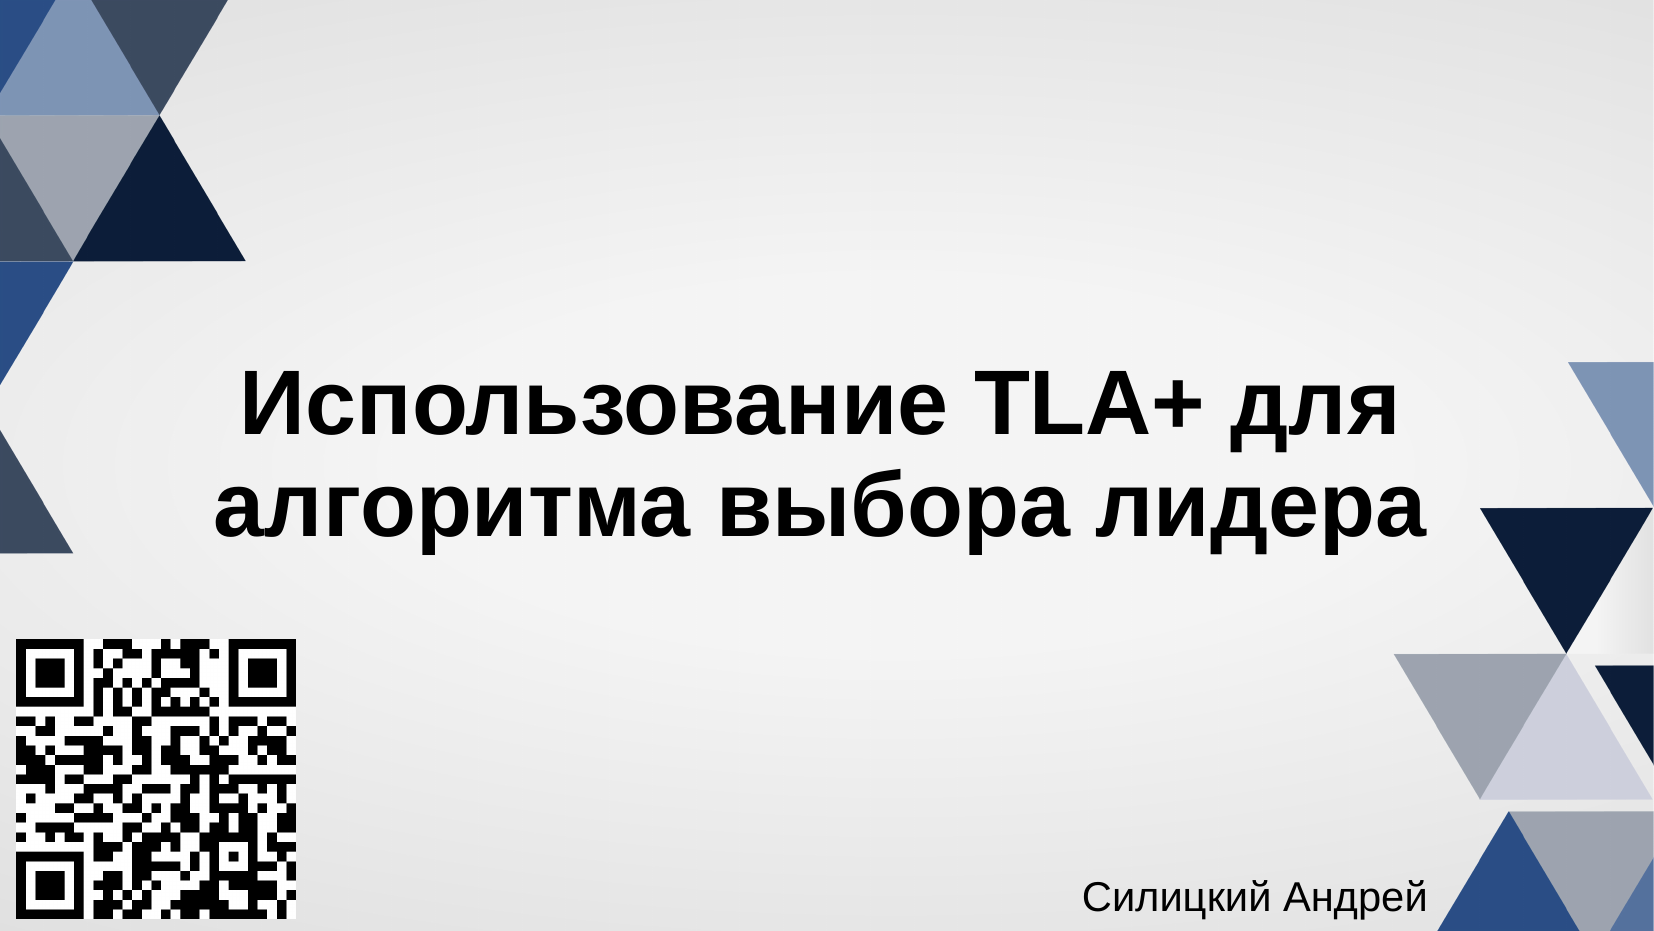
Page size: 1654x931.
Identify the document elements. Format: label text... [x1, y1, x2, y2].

picture [0, 0, 1654, 931]
subtitle Силицкий Андрей [1003, 863, 1506, 931]
title Использование TLA+ для алгоритма выбора лидера [76, 351, 1565, 557]
